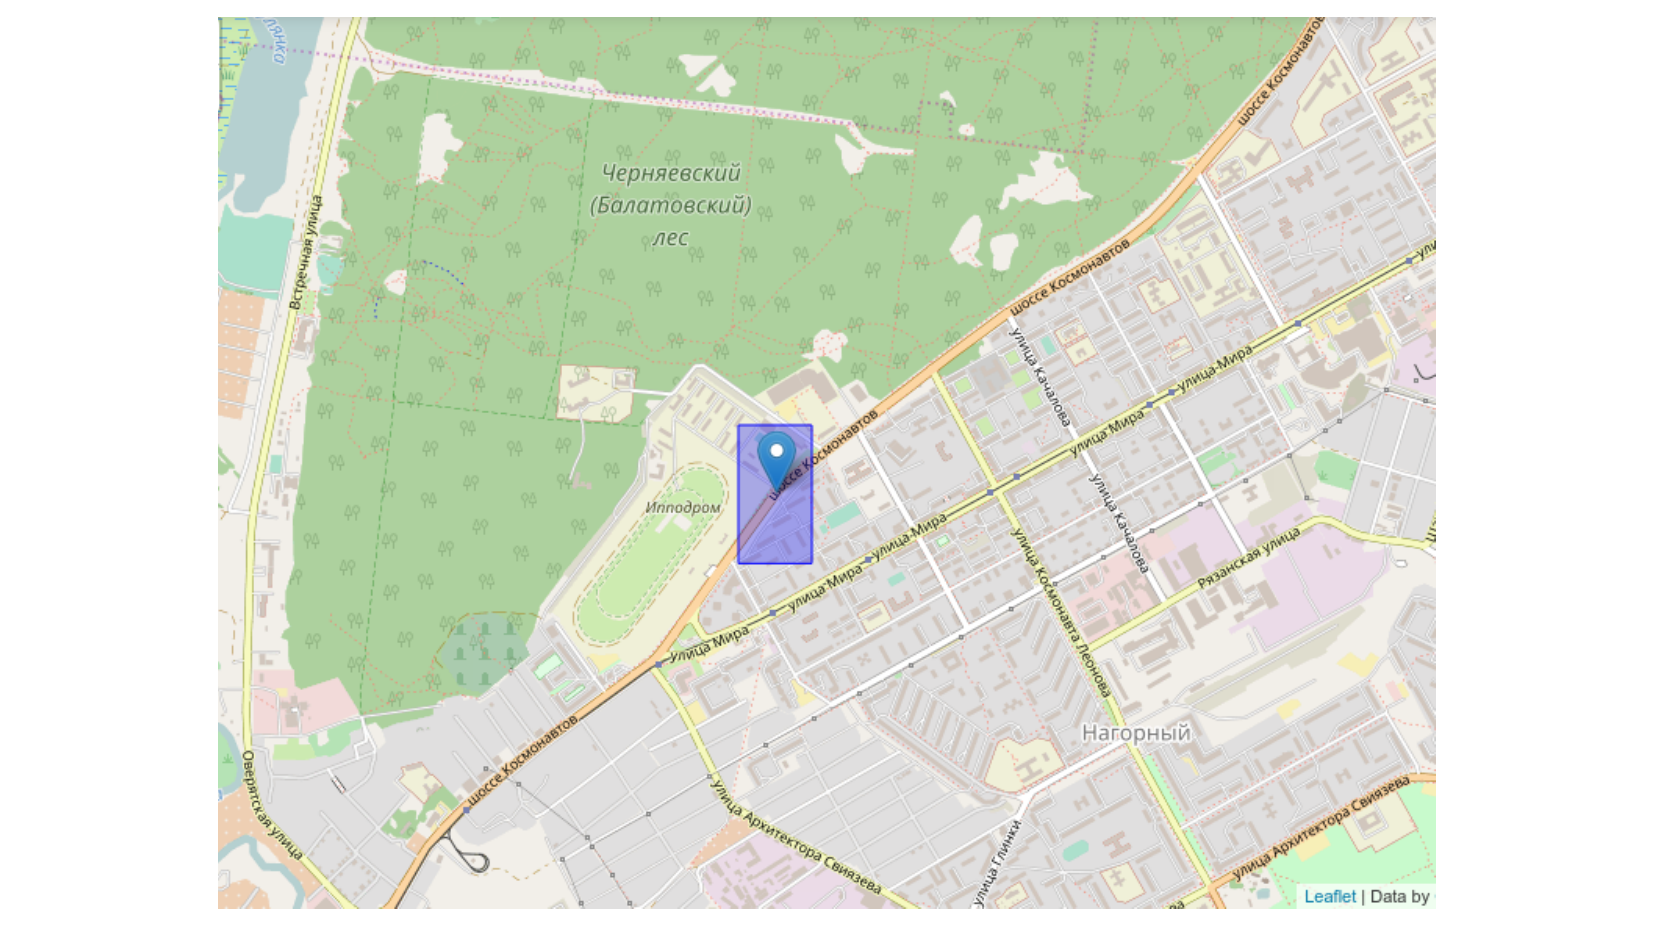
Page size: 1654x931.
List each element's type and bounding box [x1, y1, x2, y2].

picture [218, 17, 1436, 909]
